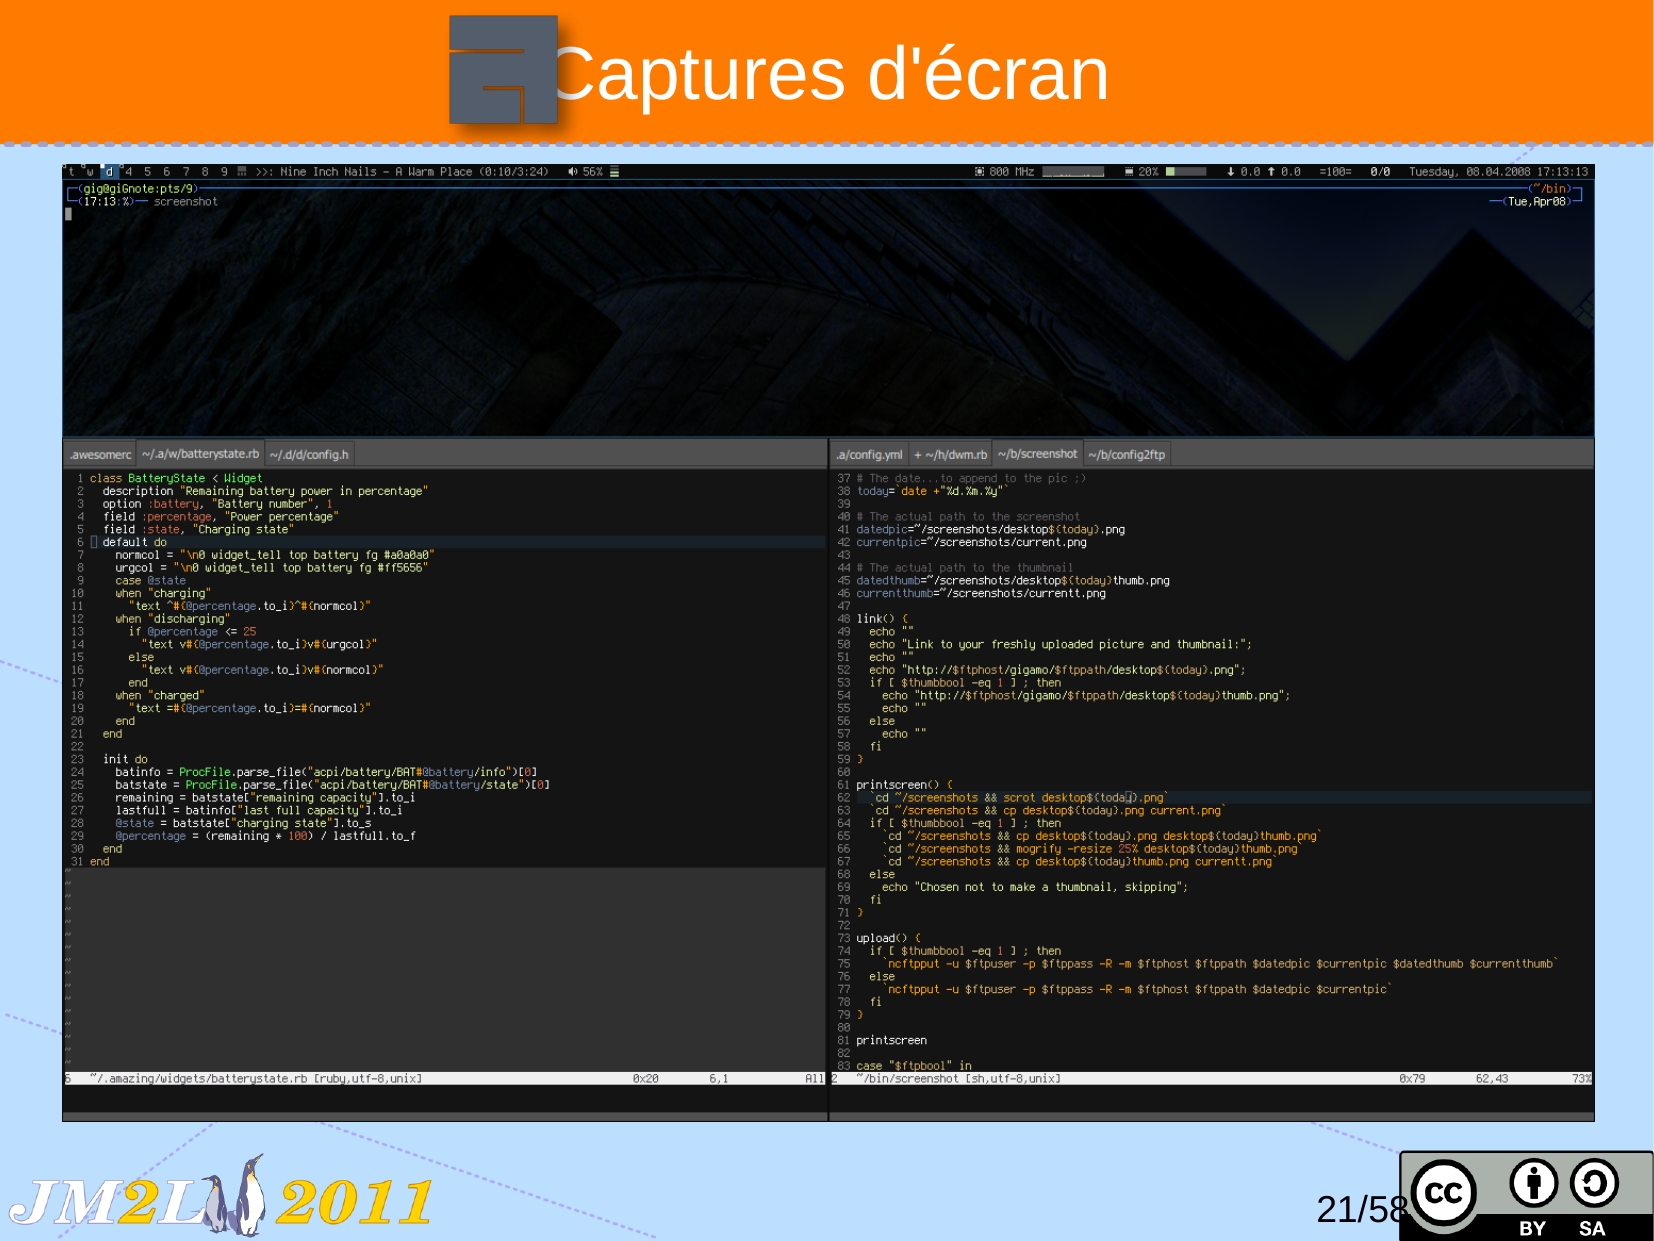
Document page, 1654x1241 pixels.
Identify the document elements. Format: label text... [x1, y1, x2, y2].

title Captures d'écran [29, 0, 1625, 148]
picture [0, 0, 1654, 1241]
picture [435, 1, 583, 144]
